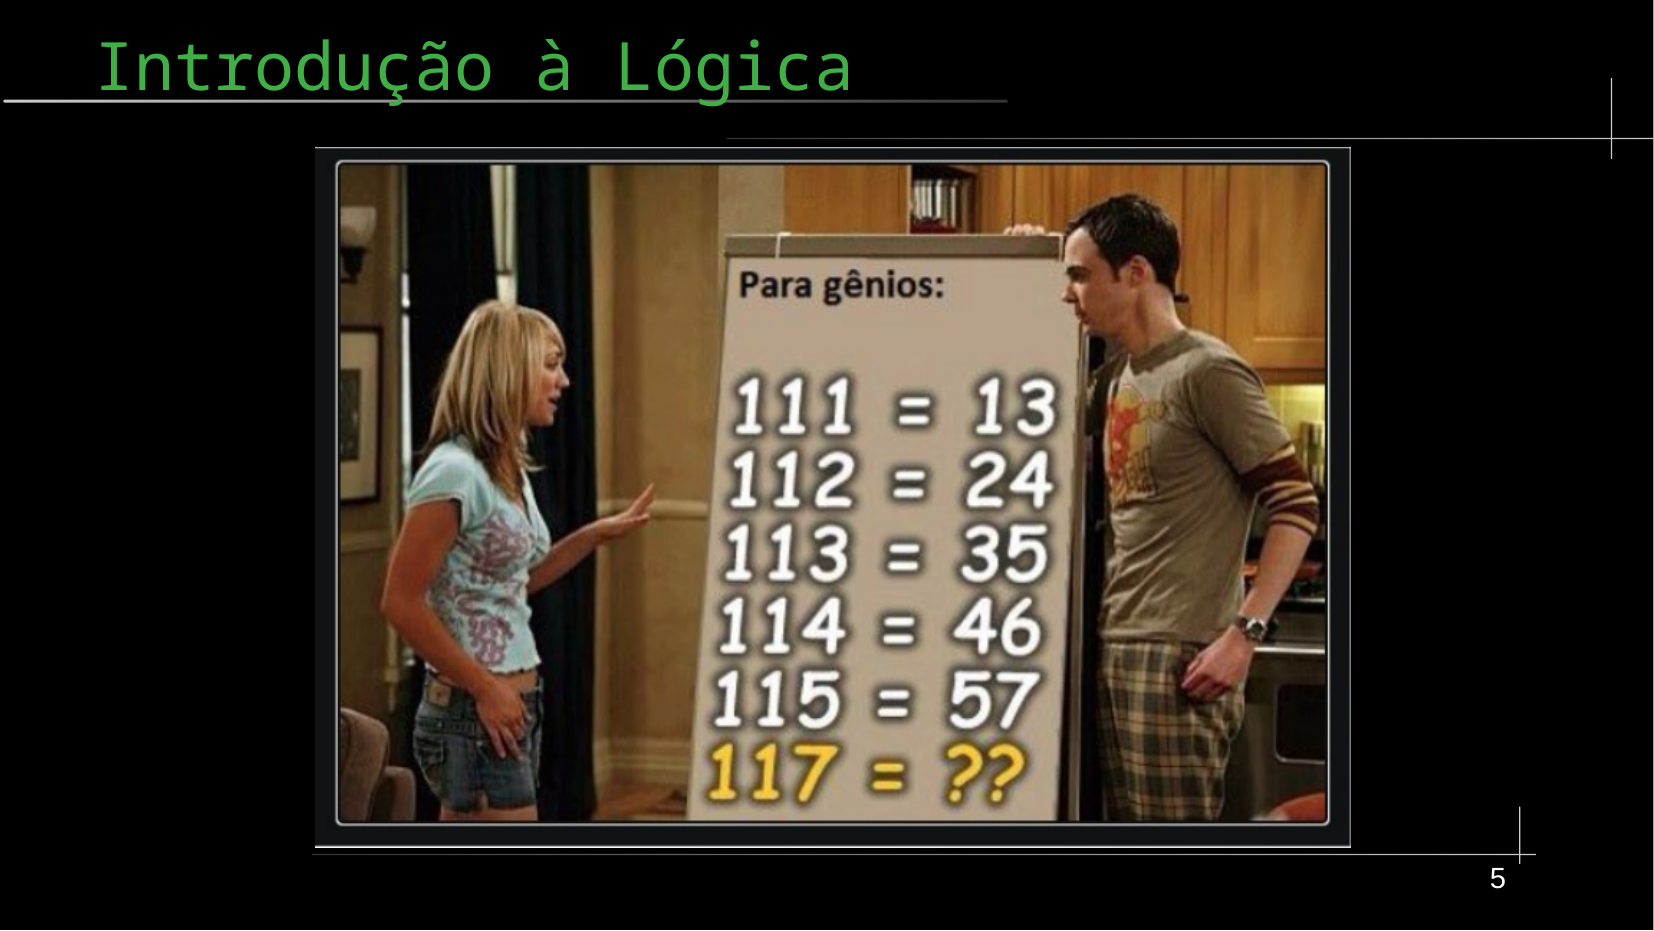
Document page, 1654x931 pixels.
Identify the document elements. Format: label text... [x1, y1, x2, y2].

picture [315, 147, 1351, 848]
title Introdução à Lógica [23, 11, 1589, 119]
